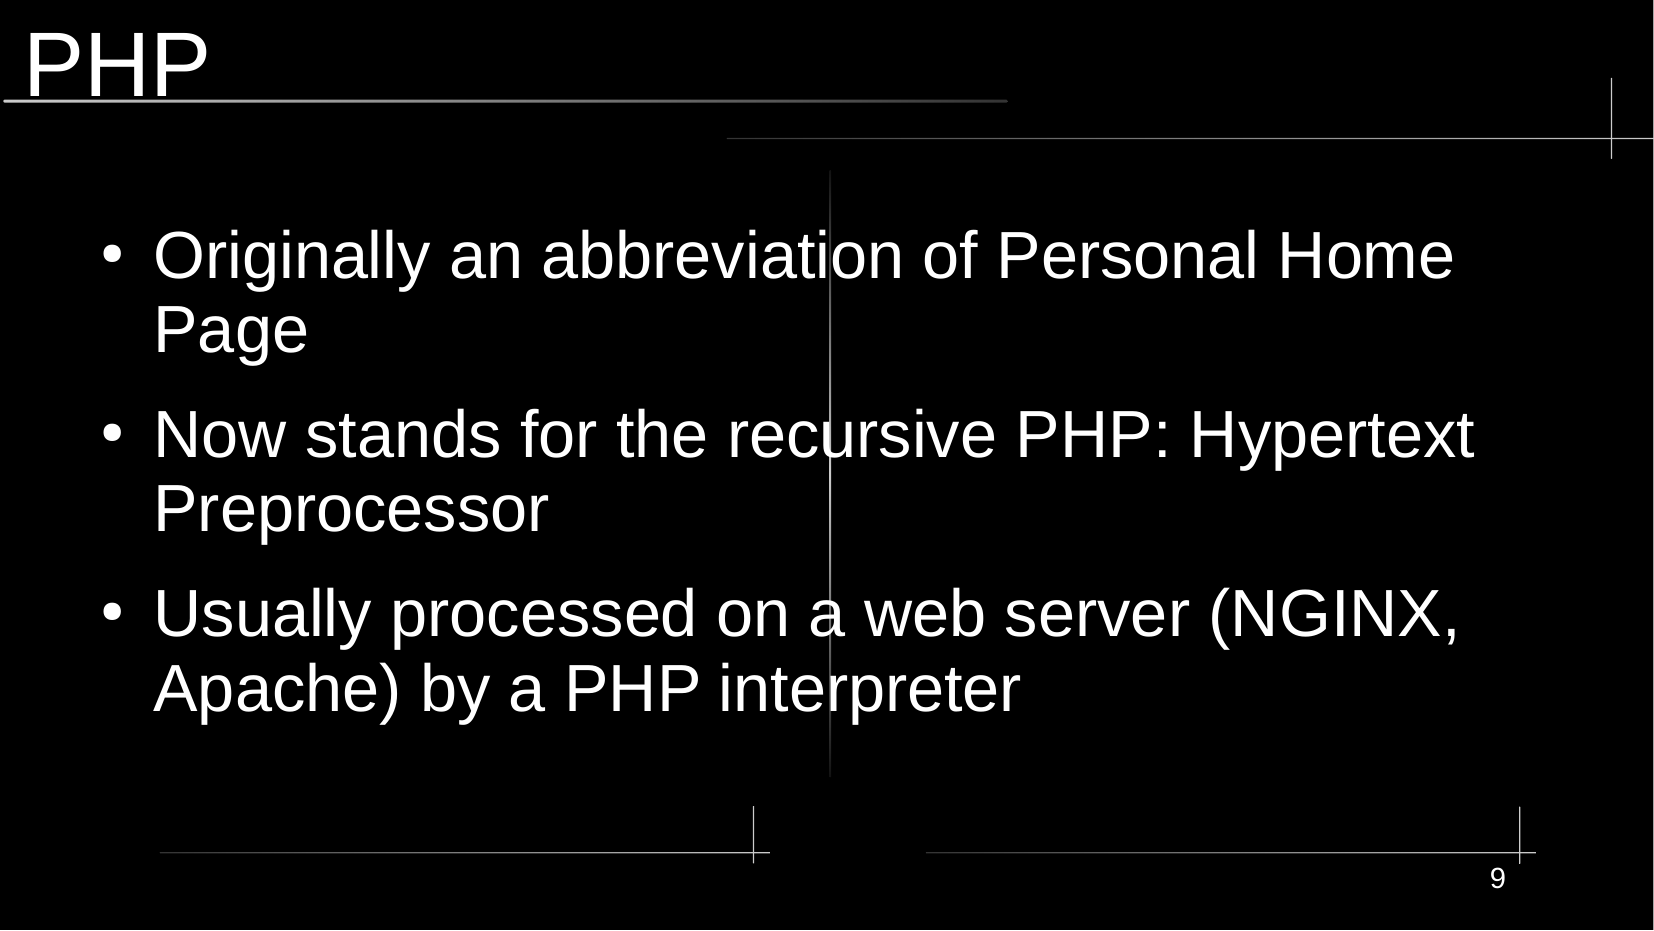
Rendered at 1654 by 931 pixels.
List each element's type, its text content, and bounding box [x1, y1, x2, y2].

list Originally an abbreviation of Personal Home Page Now stands for the recursive PHP: Hypertext Preprocessor Usually processed on a web server (NGINX, Apache) by a PHP interpreter [82, 217, 1571, 758]
title PHP [23, 11, 1589, 119]
